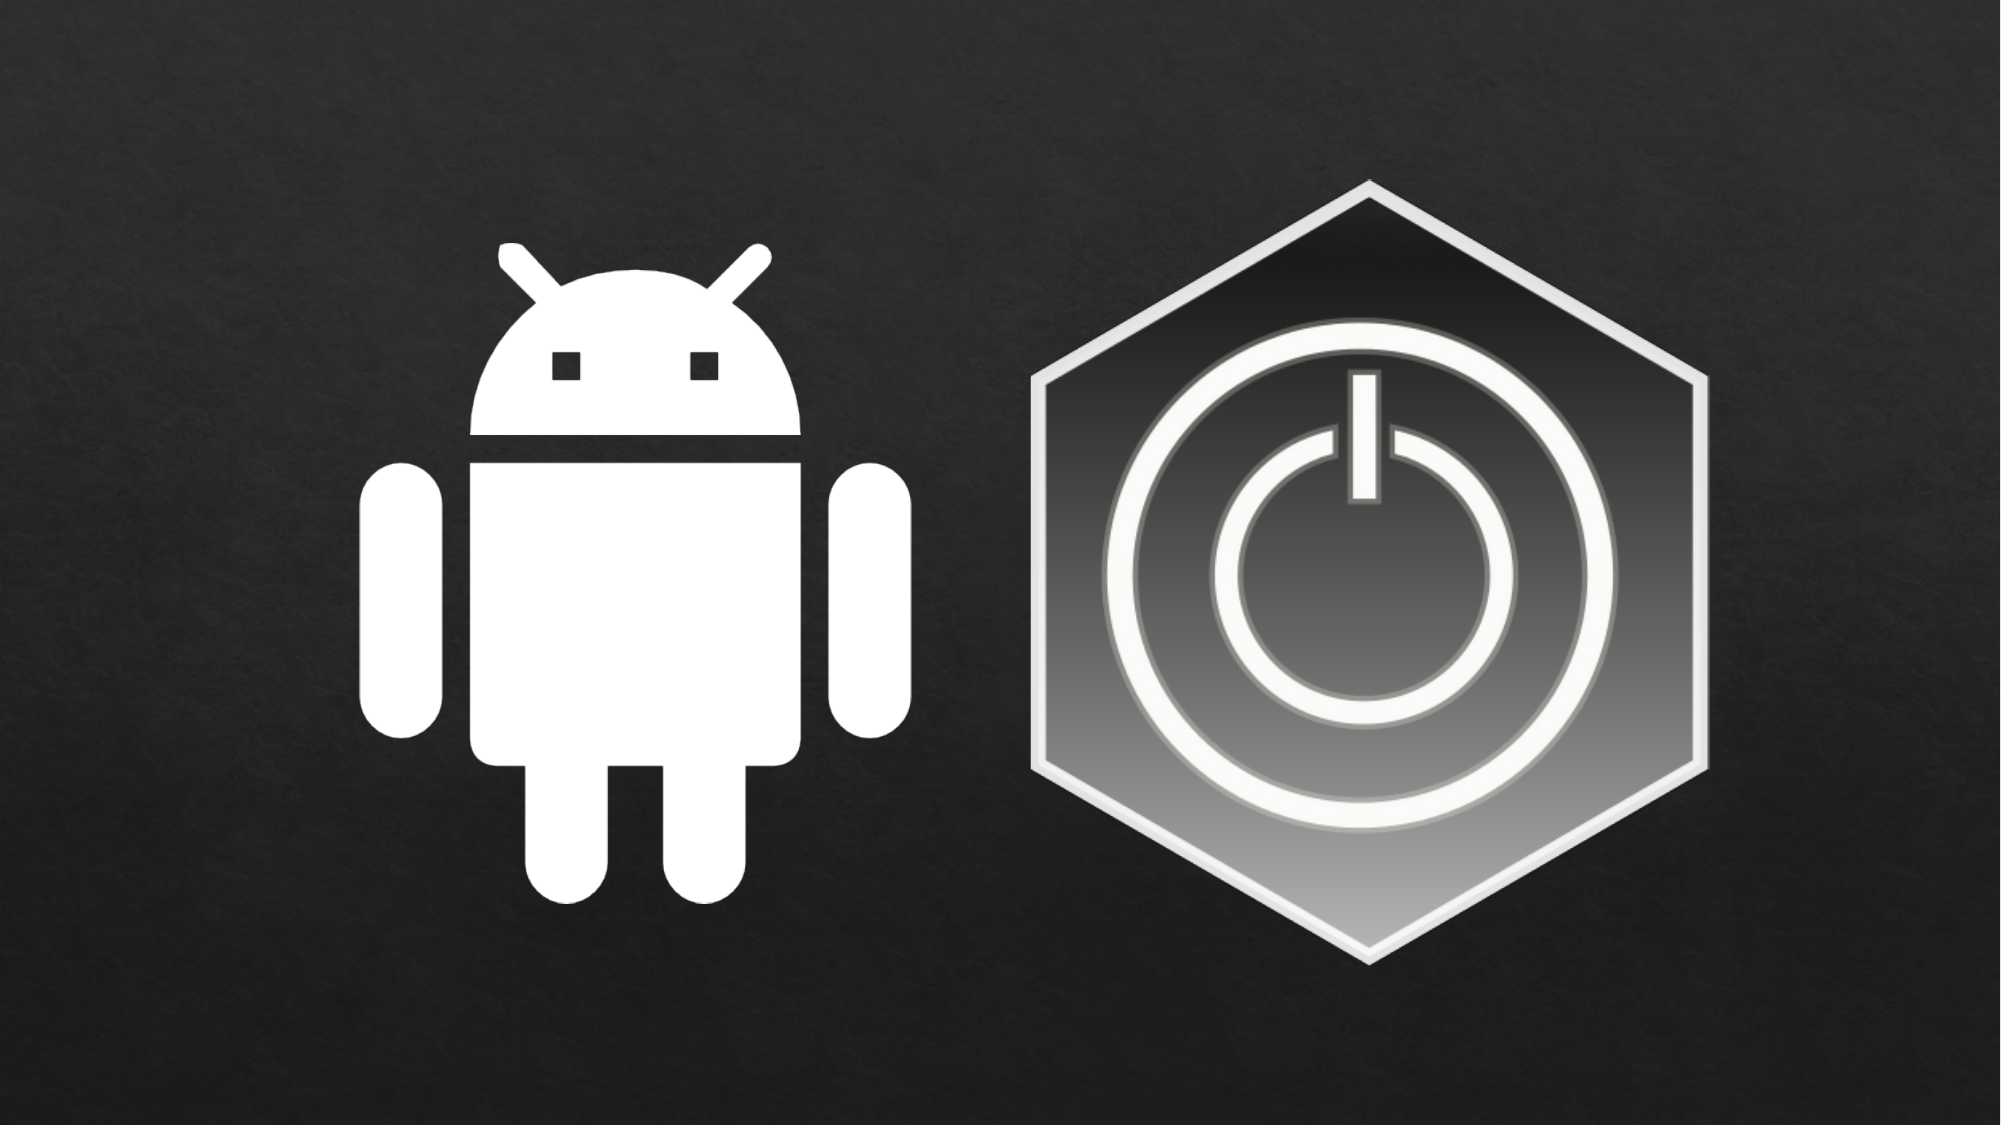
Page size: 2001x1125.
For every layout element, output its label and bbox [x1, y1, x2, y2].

picture [305, 170, 1772, 977]
